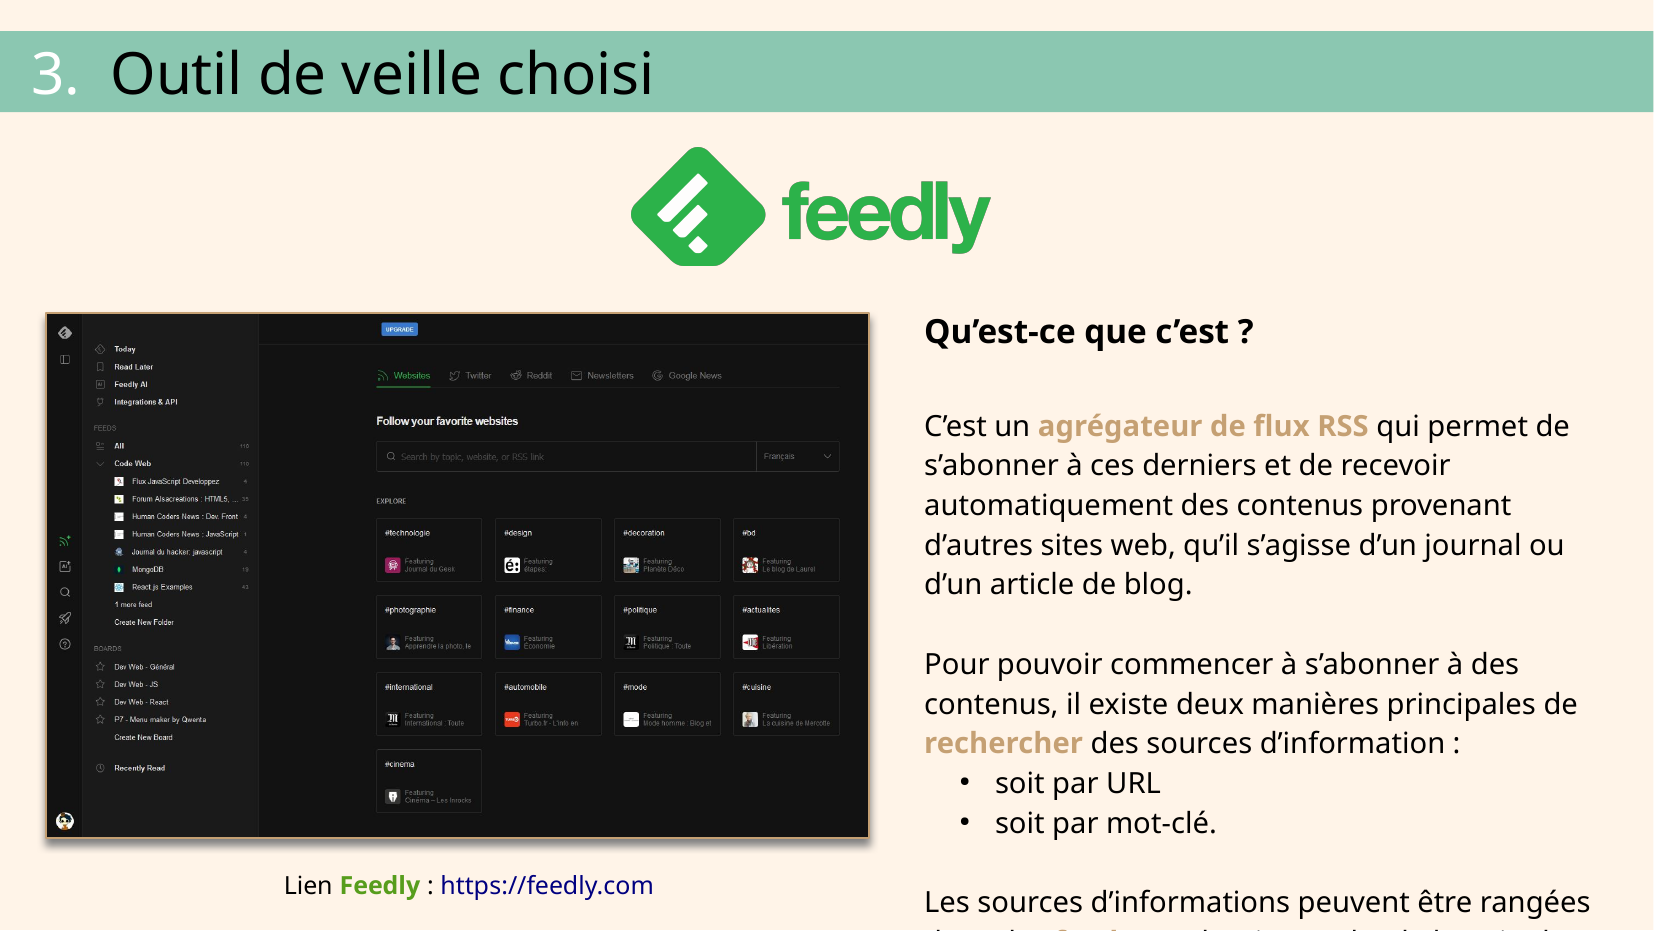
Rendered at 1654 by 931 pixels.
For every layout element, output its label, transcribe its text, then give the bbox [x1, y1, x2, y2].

text_box Qu’est-ce que c’est ? C’est un agrégateur de flux RSS qui permet de s’abonner à ces derniers et de recevoir automatiquement des contenus provenant d’autres sites web, qu’il s’agisse d’un journal ou d’un article de blog. Pour pouvoir commencer à s’abonner à des contenus, il existe deux manières principales de rechercher des sources d’information : soit par URL soit par mot-clé. Les sources d’informations peuvent être rangées dans des feeds, ou dossiers, selon le besoin de l’utilisateur. [909, 301, 1619, 913]
picture [631, 147, 991, 266]
text_box Lien Feedly : https://feedly.com [253, 863, 691, 908]
title 3. Outil de veille choisi [0, 31, 1654, 113]
picture [47, 314, 869, 838]
